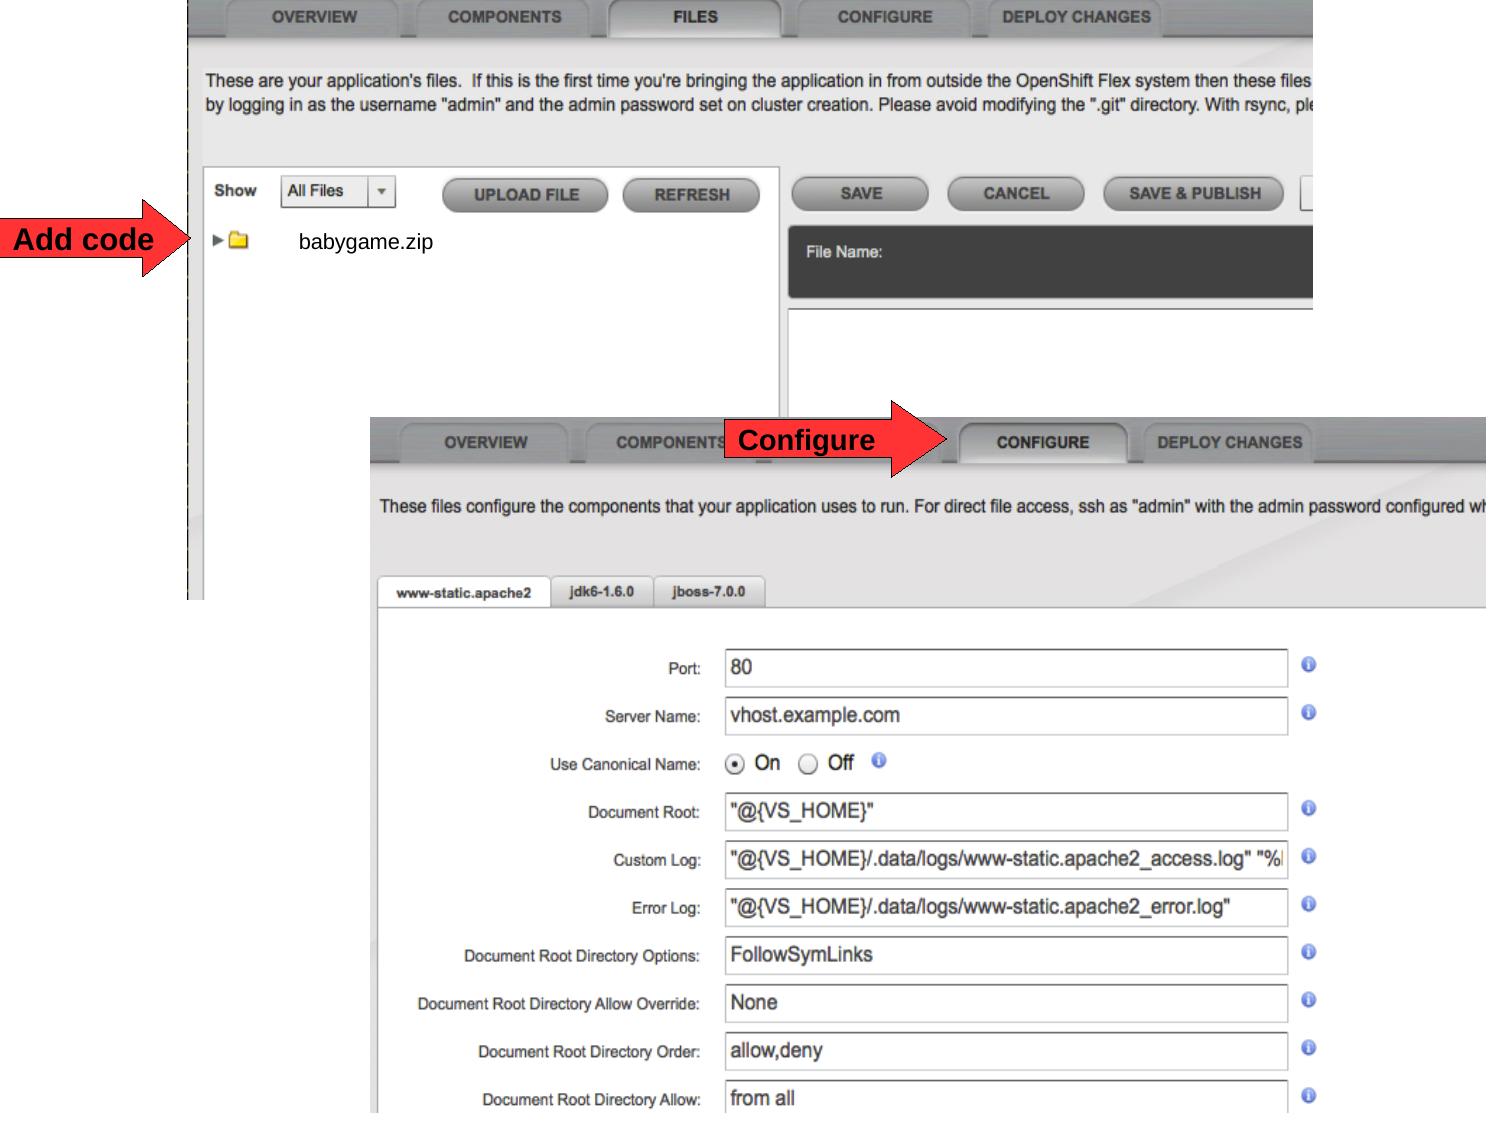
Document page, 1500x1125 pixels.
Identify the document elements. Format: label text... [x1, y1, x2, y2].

text_box Add code [0, 199, 191, 277]
text_box Configure [724, 400, 947, 478]
picture [187, 0, 1486, 1113]
text_box babygame.zip [250, 222, 482, 260]
